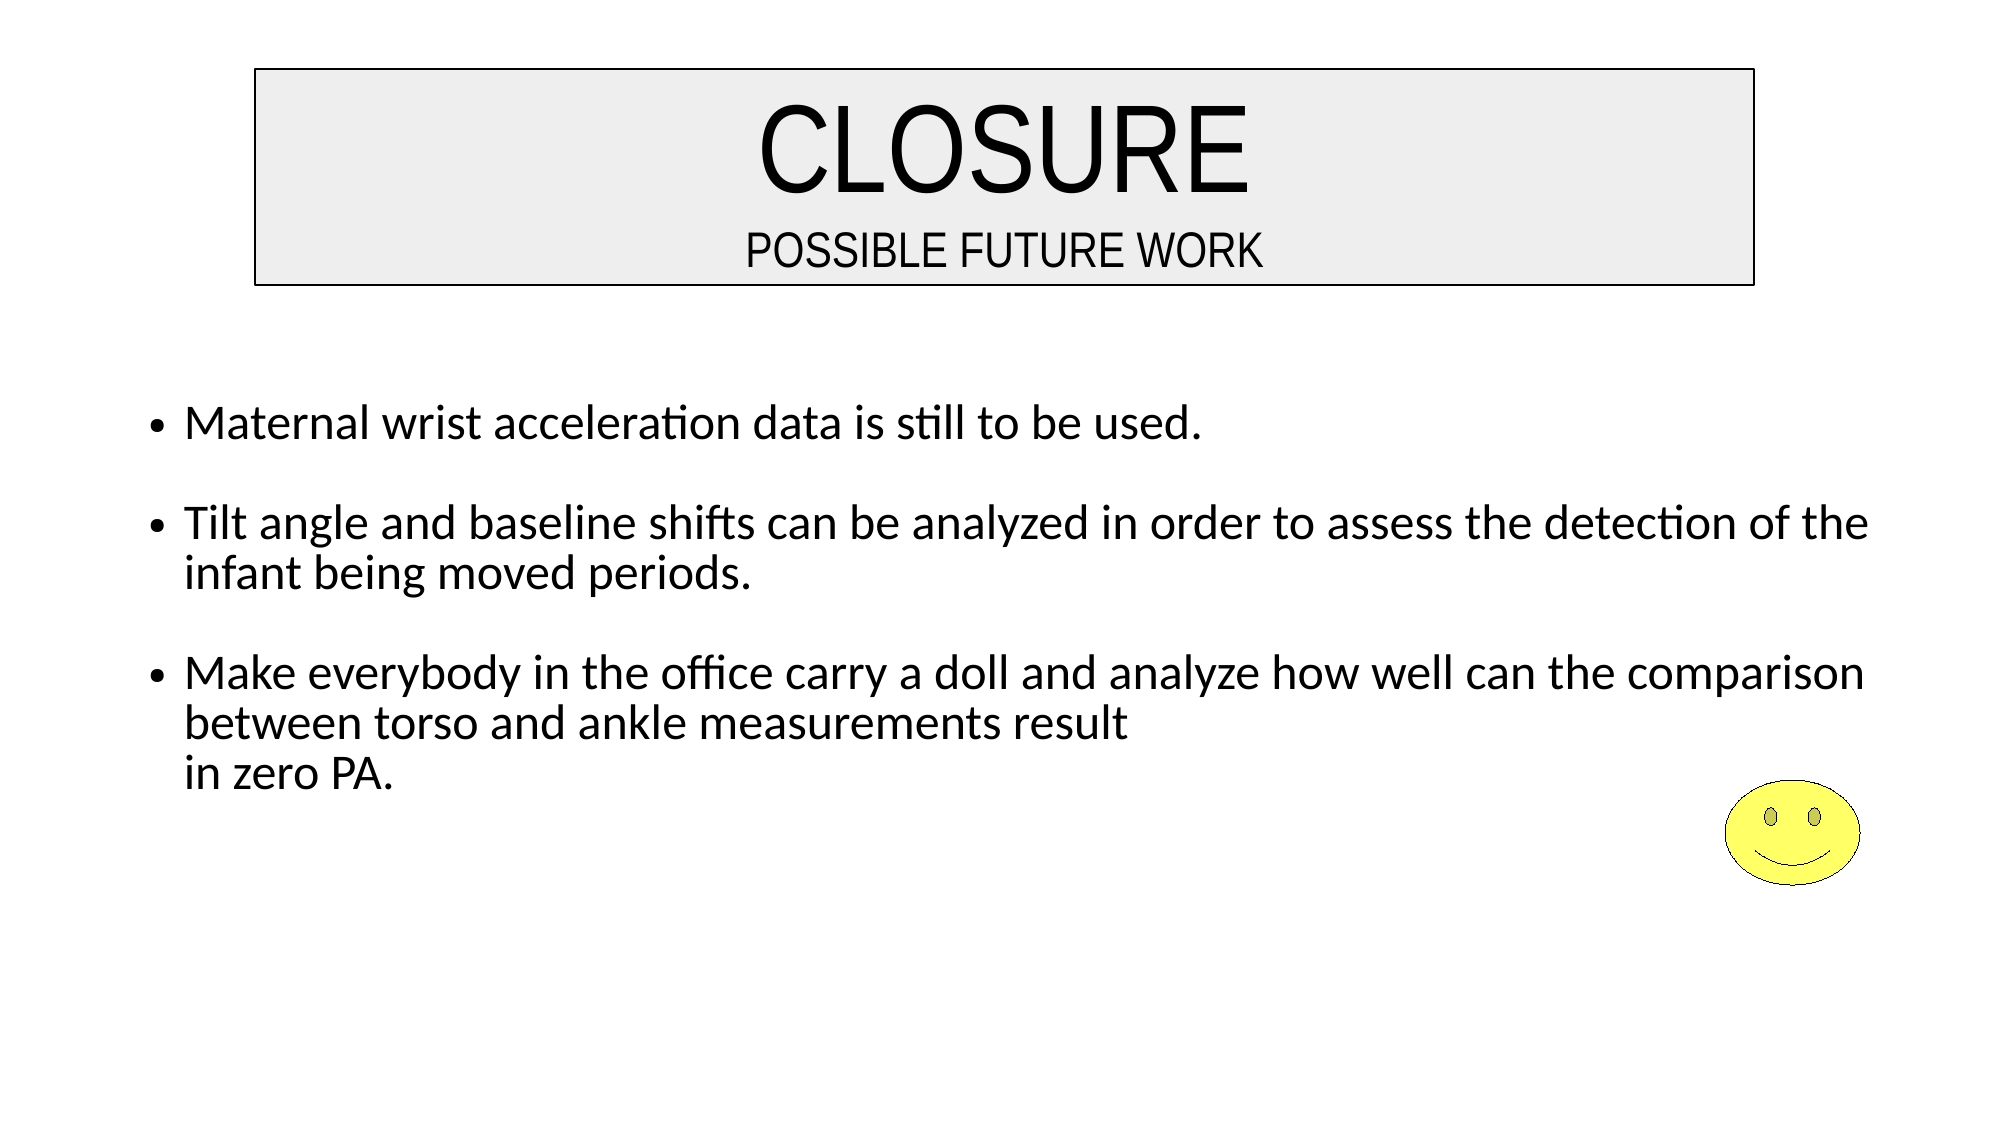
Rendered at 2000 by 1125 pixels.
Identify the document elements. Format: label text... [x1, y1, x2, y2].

text_box CLOSURE POSSIBLE FUTURE WORK [254, 69, 1755, 285]
text_box Maternal wrist acceleration data is still to be used. Tilt angle and baseline shifts can be analyzed in order to assess the detection of the infant being moved periods. Make everybody in the office carry a doll and analyze how well can the comparison between torso and ankle measurements result in zero PA. [27, 394, 2000, 995]
text_box [1725, 780, 1861, 886]
